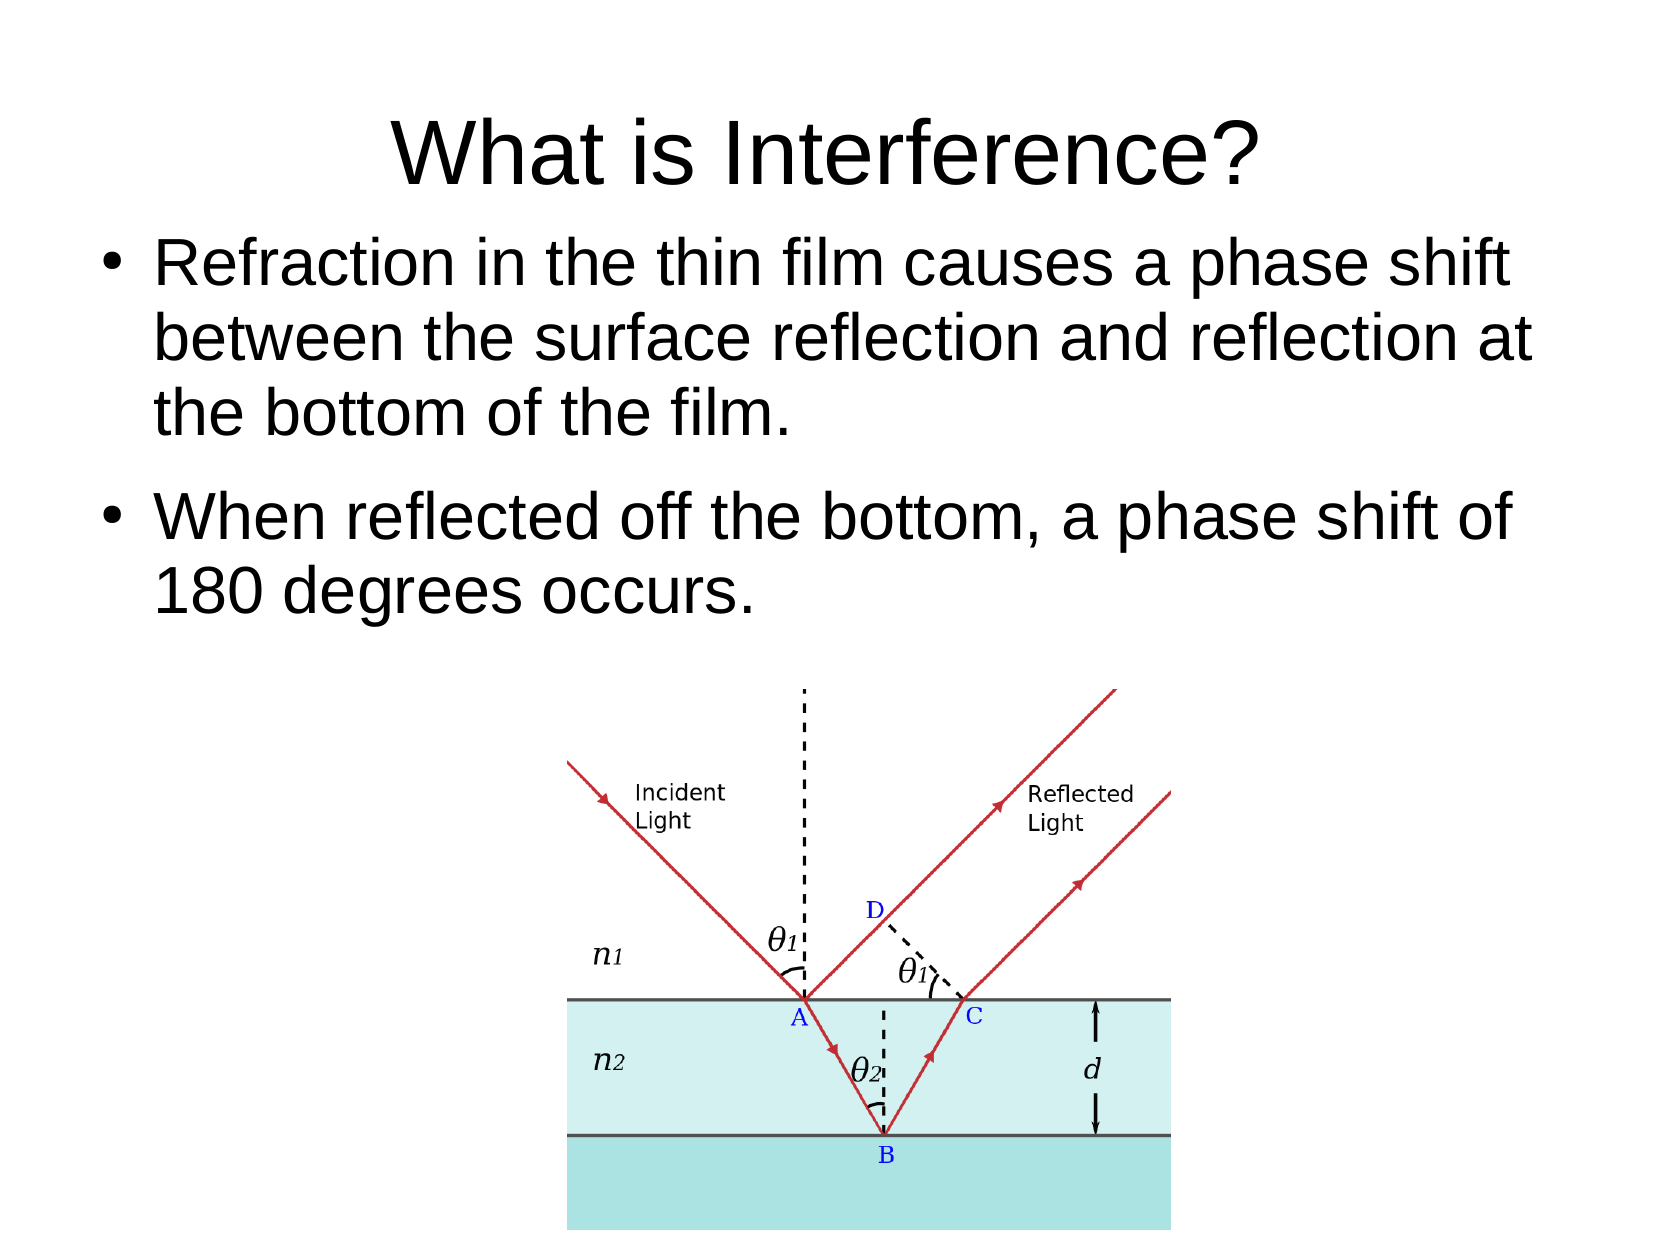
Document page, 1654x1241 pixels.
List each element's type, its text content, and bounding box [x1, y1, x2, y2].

title What is Interference? [82, 49, 1571, 225]
picture [567, 689, 1171, 1230]
list Refraction in the thin film causes a phase shift between the surface reflection and reflection at the bottom of the film. When reflected off the bottom, a phase shift of 180 degrees occurs. [82, 225, 1571, 945]
